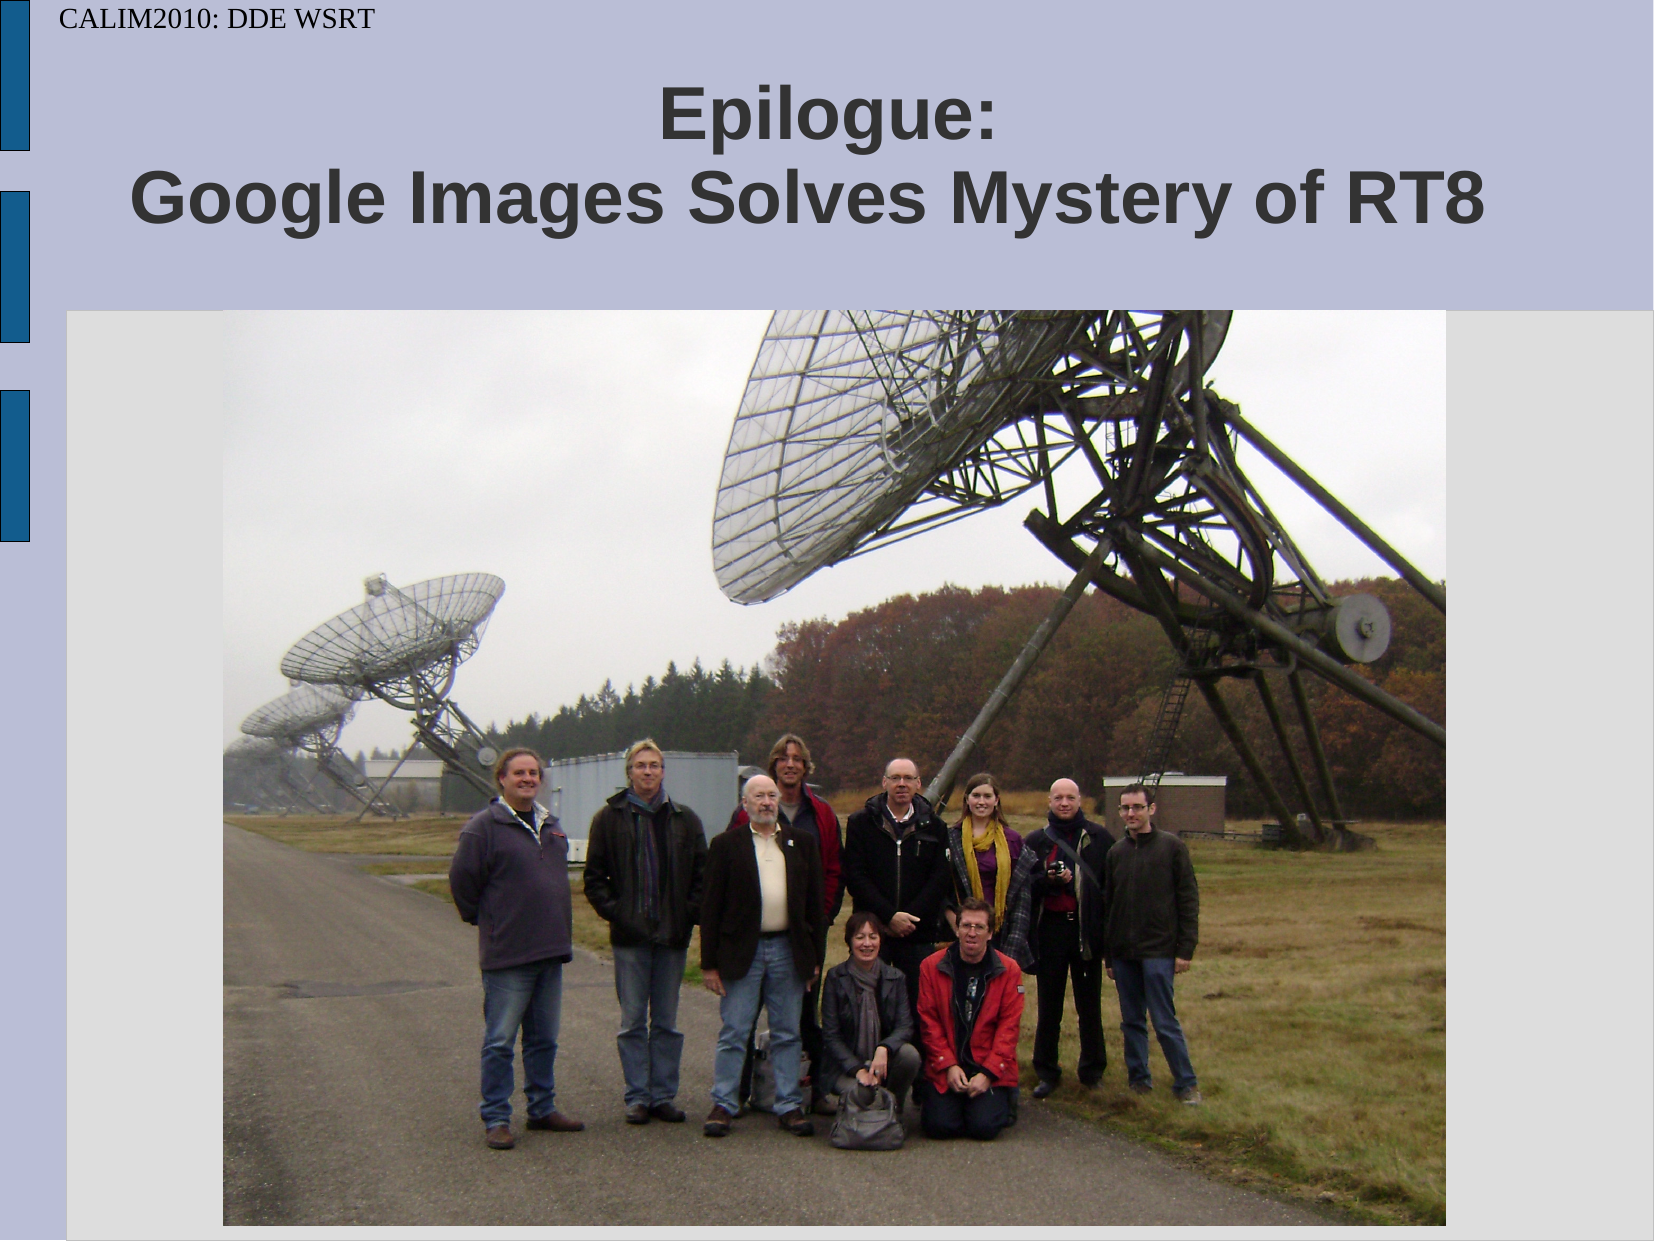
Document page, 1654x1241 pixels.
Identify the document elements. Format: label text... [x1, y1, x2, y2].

picture [223, 310, 1446, 1226]
title Epilogue: Google Images Solves Mystery of RT8 [123, 51, 1536, 260]
